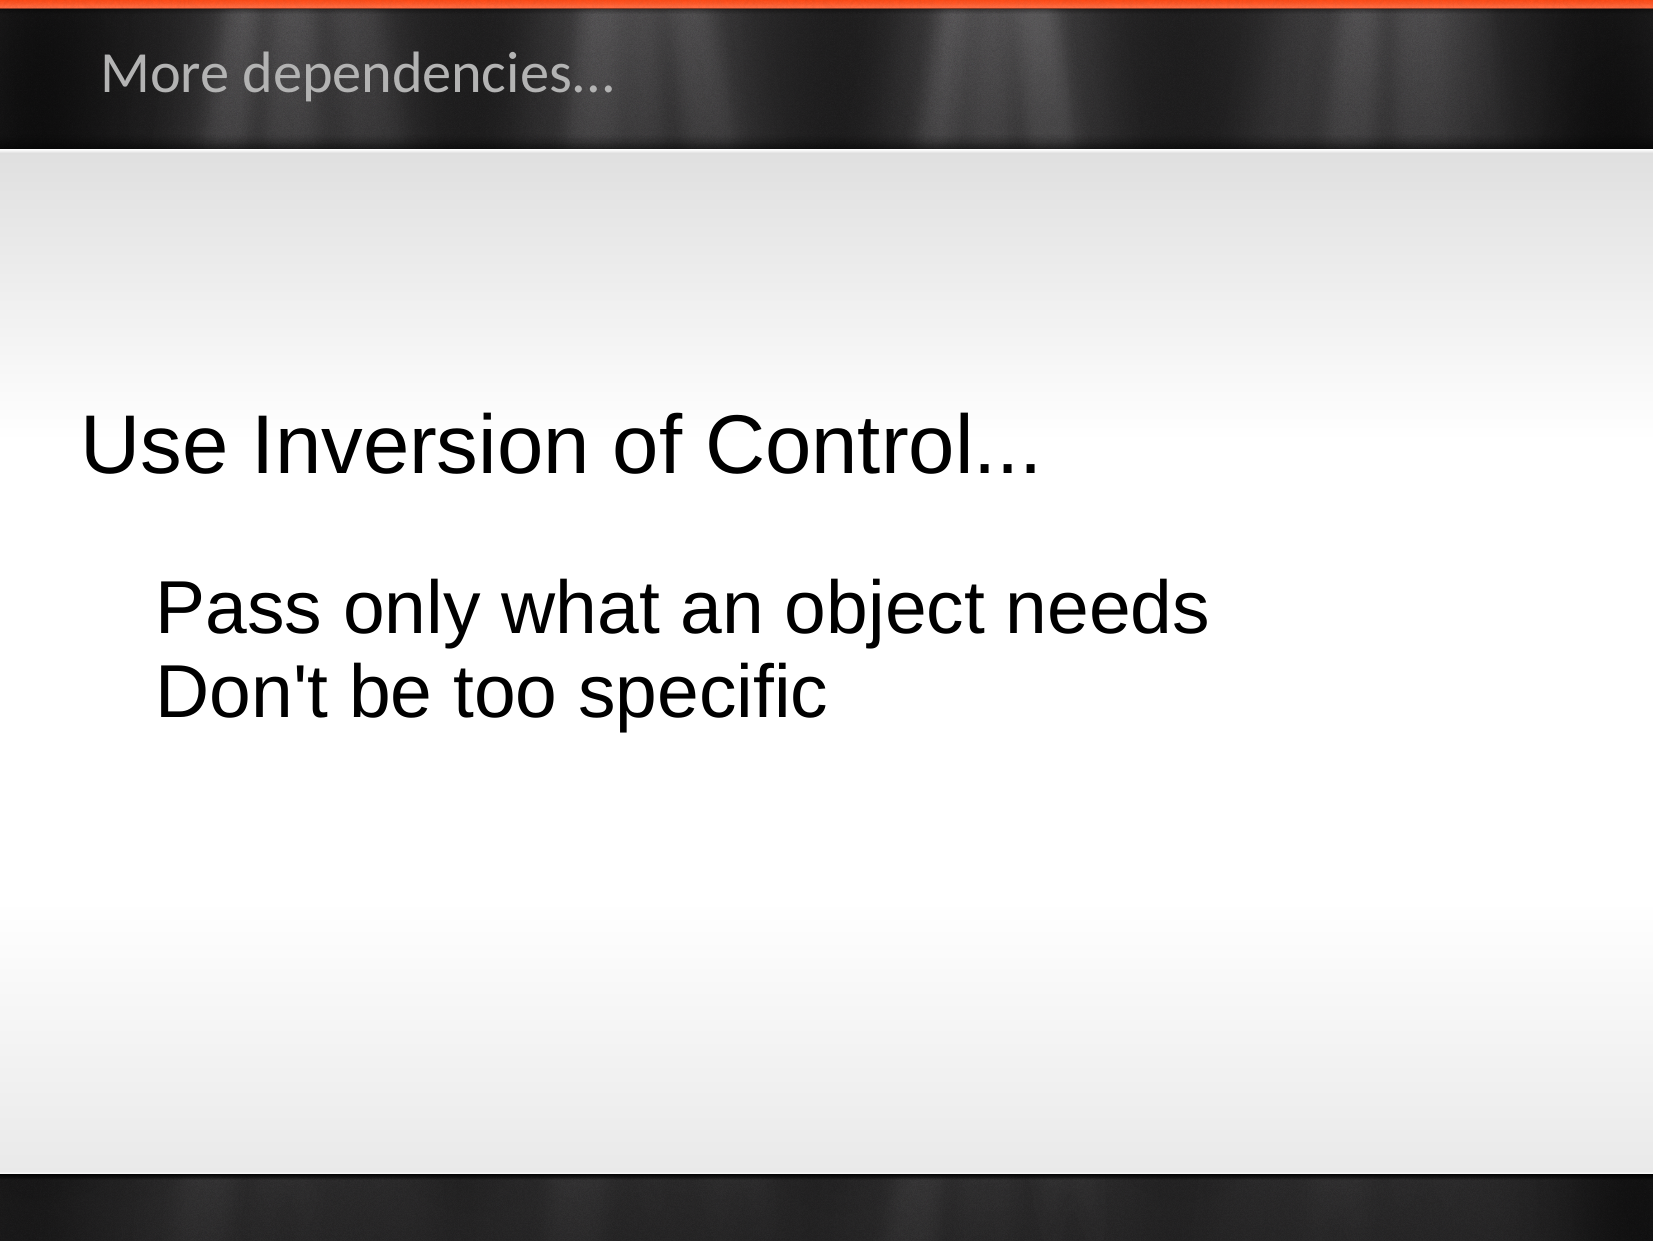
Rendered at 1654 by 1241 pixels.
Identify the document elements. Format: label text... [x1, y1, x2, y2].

picture [0, 0, 1653, 1241]
title More dependencies... [100, 6, 1588, 151]
subtitle Use Inversion of Control... Pass only what an object needs Don't be too specific [80, 305, 1569, 1125]
